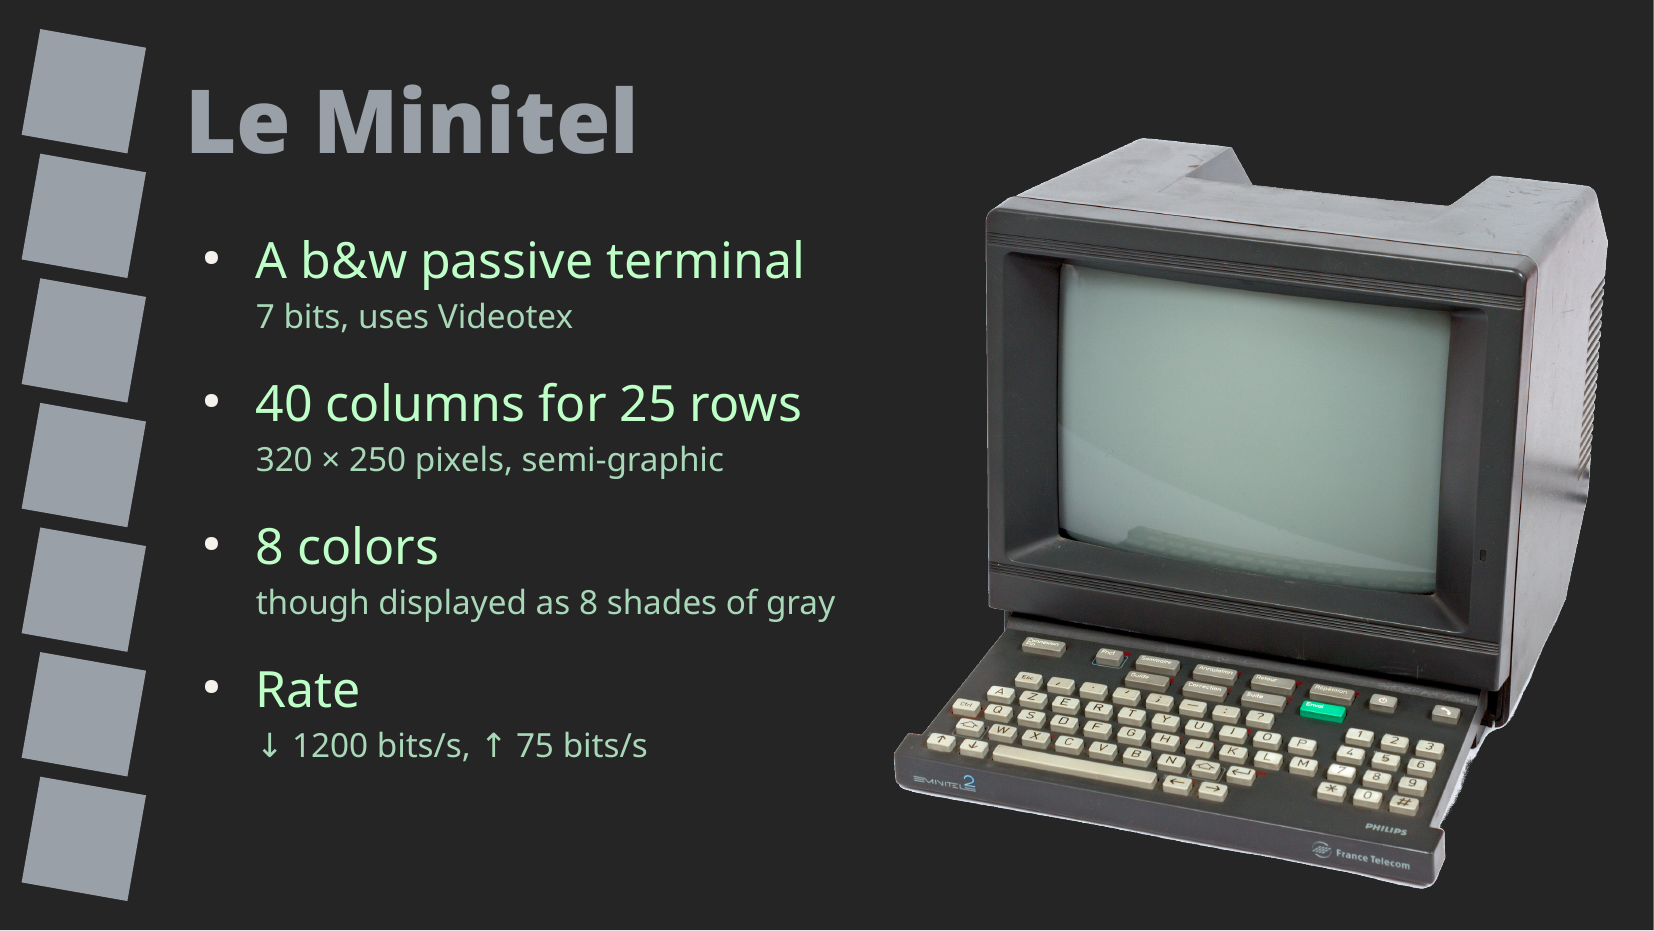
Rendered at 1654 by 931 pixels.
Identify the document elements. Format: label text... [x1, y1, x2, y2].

title Le Minitel [184, 59, 1654, 154]
picture [879, 126, 1619, 895]
list A b&w passive terminal 7 bits, uses Videotex 40 columns for 25 rows 320 × 250 pixels, semi-graphic 8 colors though displayed as 8 shades of gray Rate ↓ 1200 bits/s, ↑ 75 bits/s [184, 225, 1636, 901]
